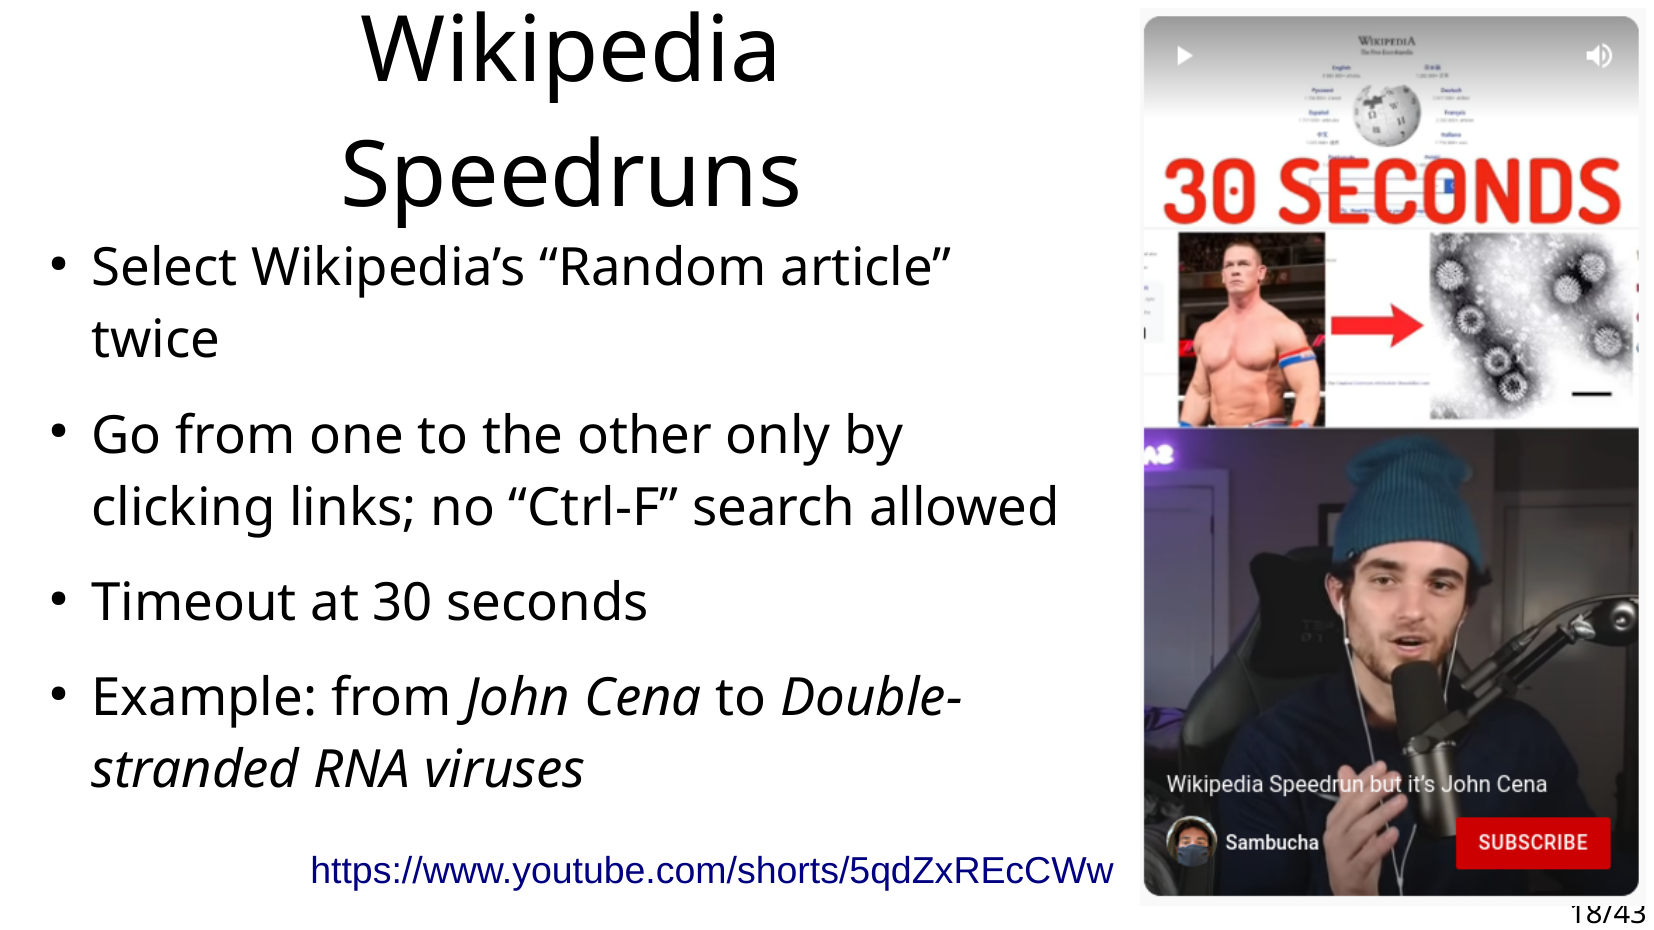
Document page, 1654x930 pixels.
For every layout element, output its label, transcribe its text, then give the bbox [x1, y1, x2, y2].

text_box https://www.youtube.com/shorts/5qdZxREcCWw [295, 842, 1130, 900]
list Select Wikipedia’s “Random article” twice Go from one to the other only by clicking links; no “Ctrl-F” search allowed Timeout at 30 seconds Example: from John Cena to Double-stranded RNA viruses [35, 229, 1066, 859]
picture [1140, 8, 1646, 906]
title Wikipedia Speedruns [118, 19, 1026, 198]
